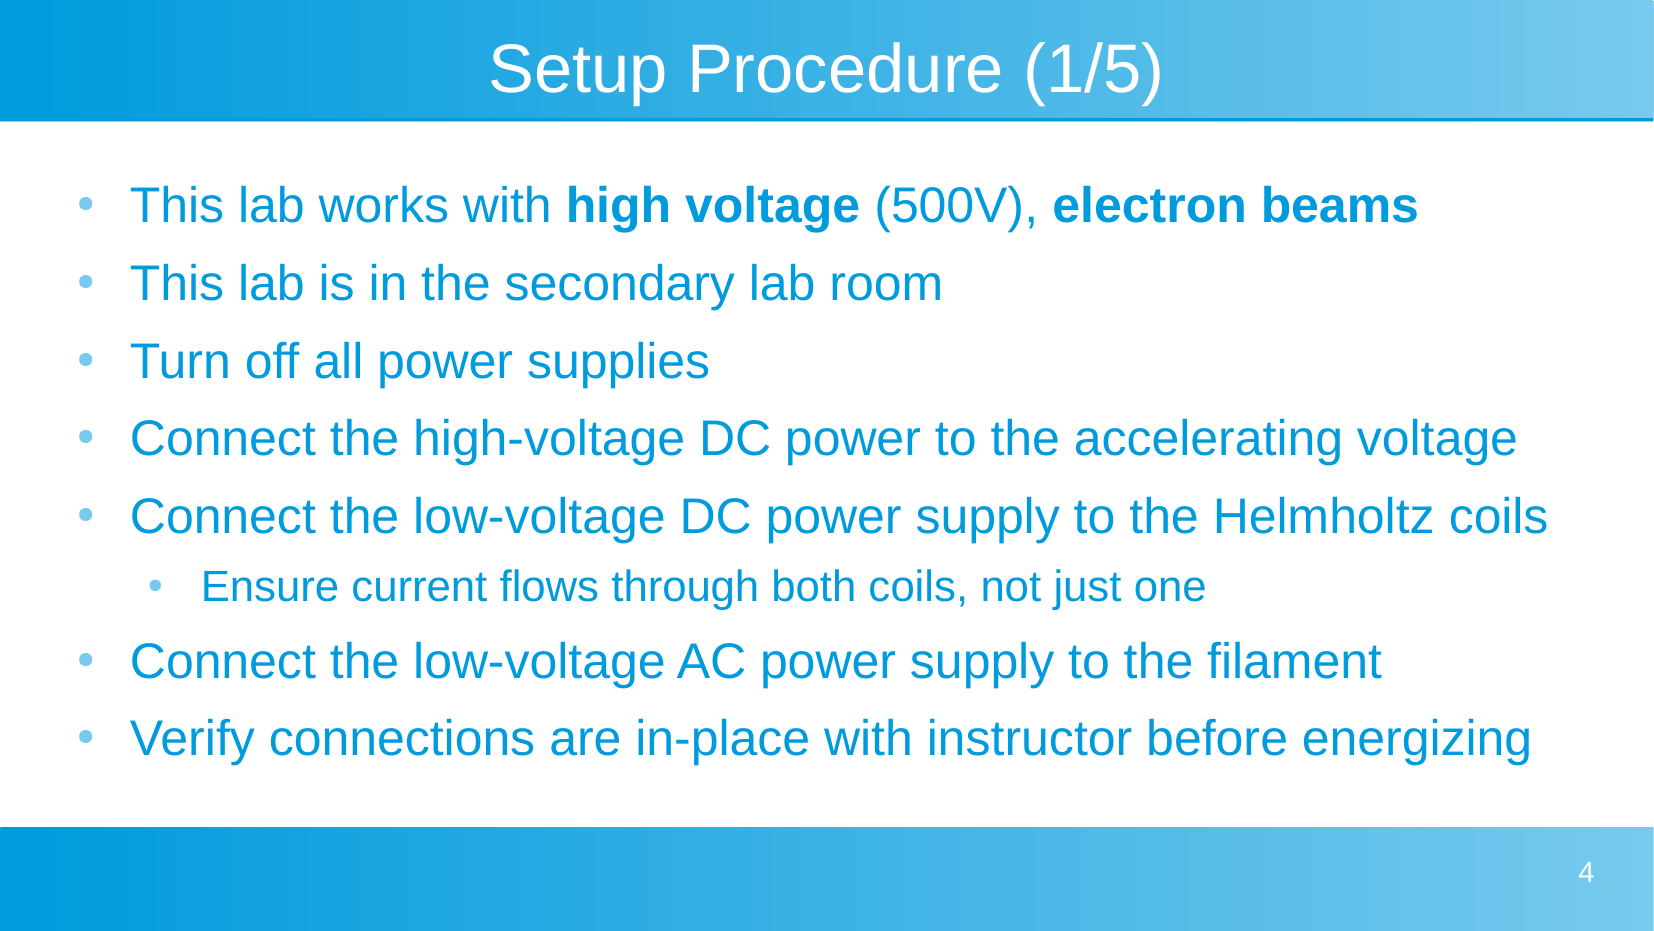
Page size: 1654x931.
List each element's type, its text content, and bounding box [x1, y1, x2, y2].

list This lab works with high voltage (500V), electron beams This lab is in the secondary lab room Turn off all power supplies Connect the high-voltage DC power to the accelerating voltage Connect the low-voltage DC power supply to the Helmholtz coils Ensure current flows through both coils, not just one Connect the low-voltage AC power supply to the filament Verify connections are in-place with instructor before energizing [59, 177, 1595, 768]
title Setup Procedure (1/5) [59, 29, 1595, 108]
